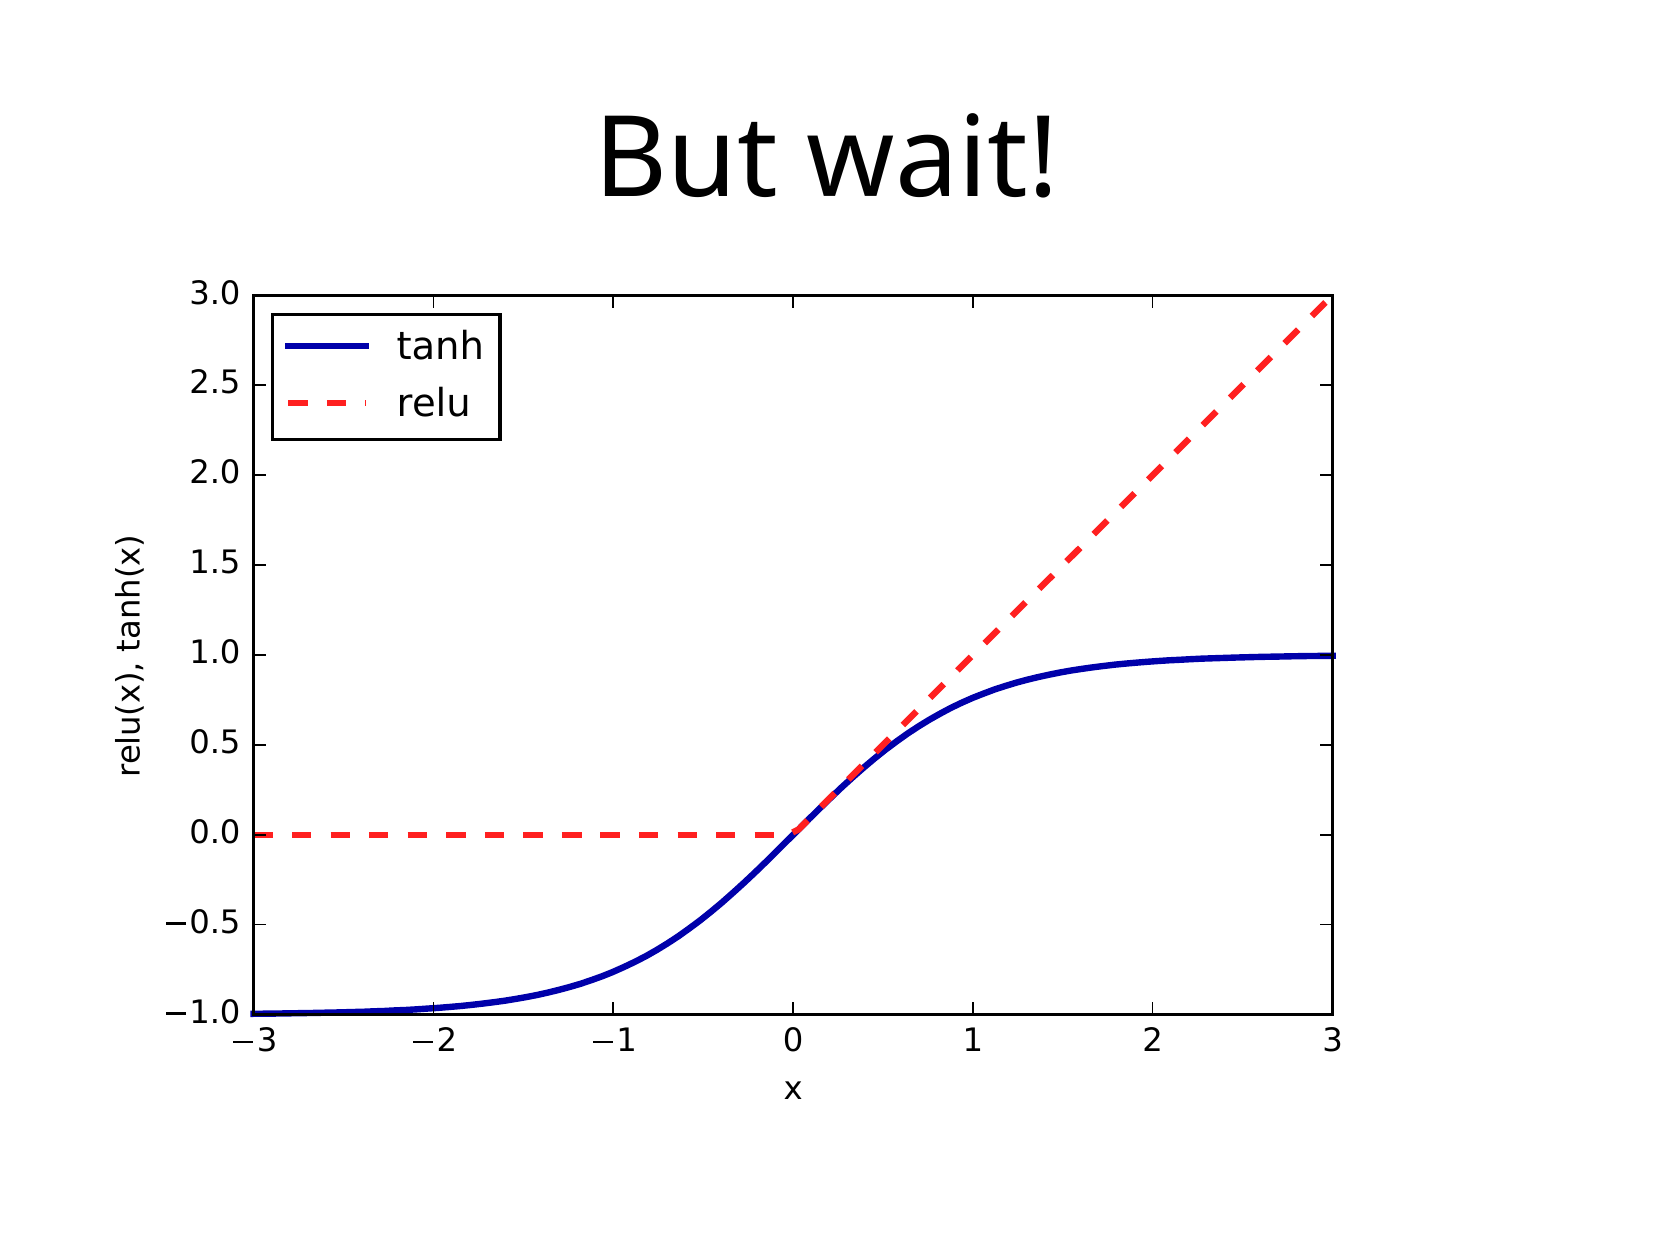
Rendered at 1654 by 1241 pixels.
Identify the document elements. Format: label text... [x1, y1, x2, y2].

title But wait! [82, 49, 1571, 257]
chart [91, 256, 1381, 1171]
